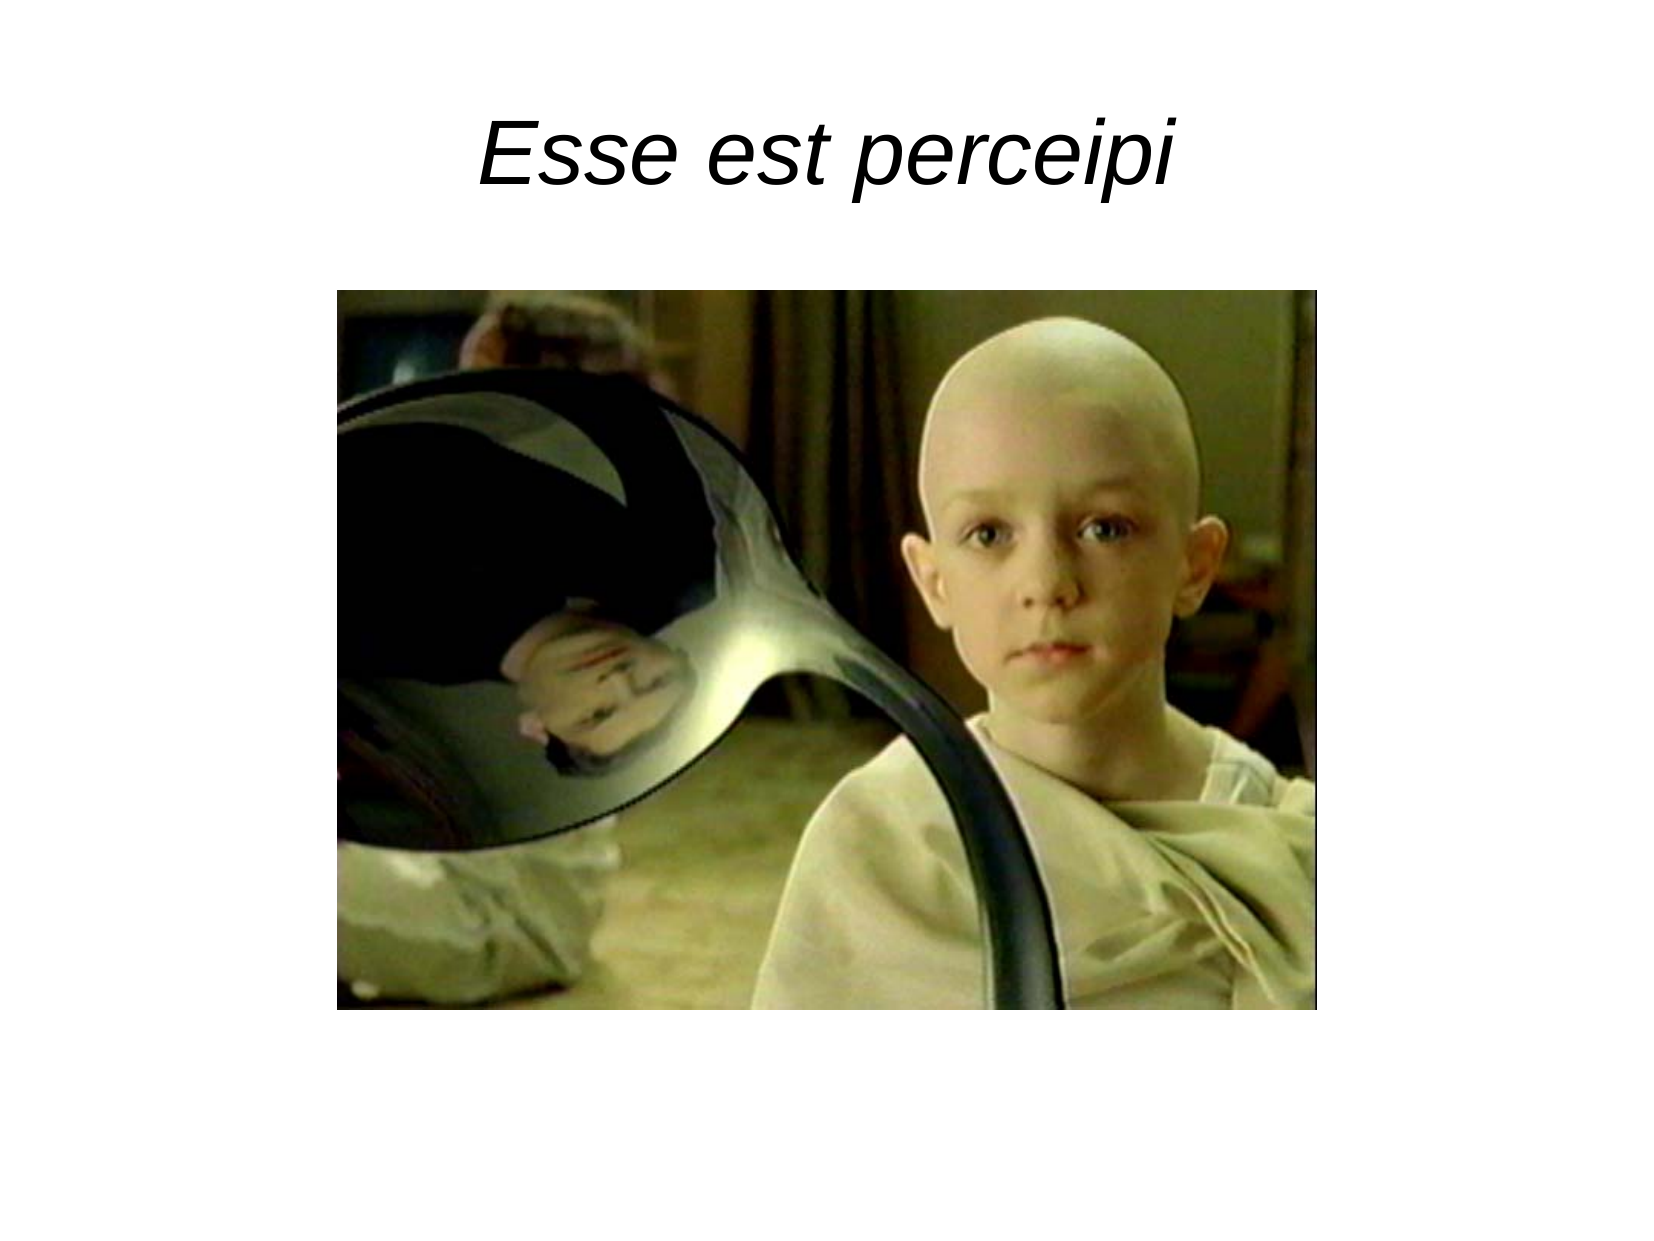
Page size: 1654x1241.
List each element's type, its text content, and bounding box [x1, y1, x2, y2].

title Esse est perceipi [82, 49, 1571, 257]
picture [337, 290, 1317, 1010]
